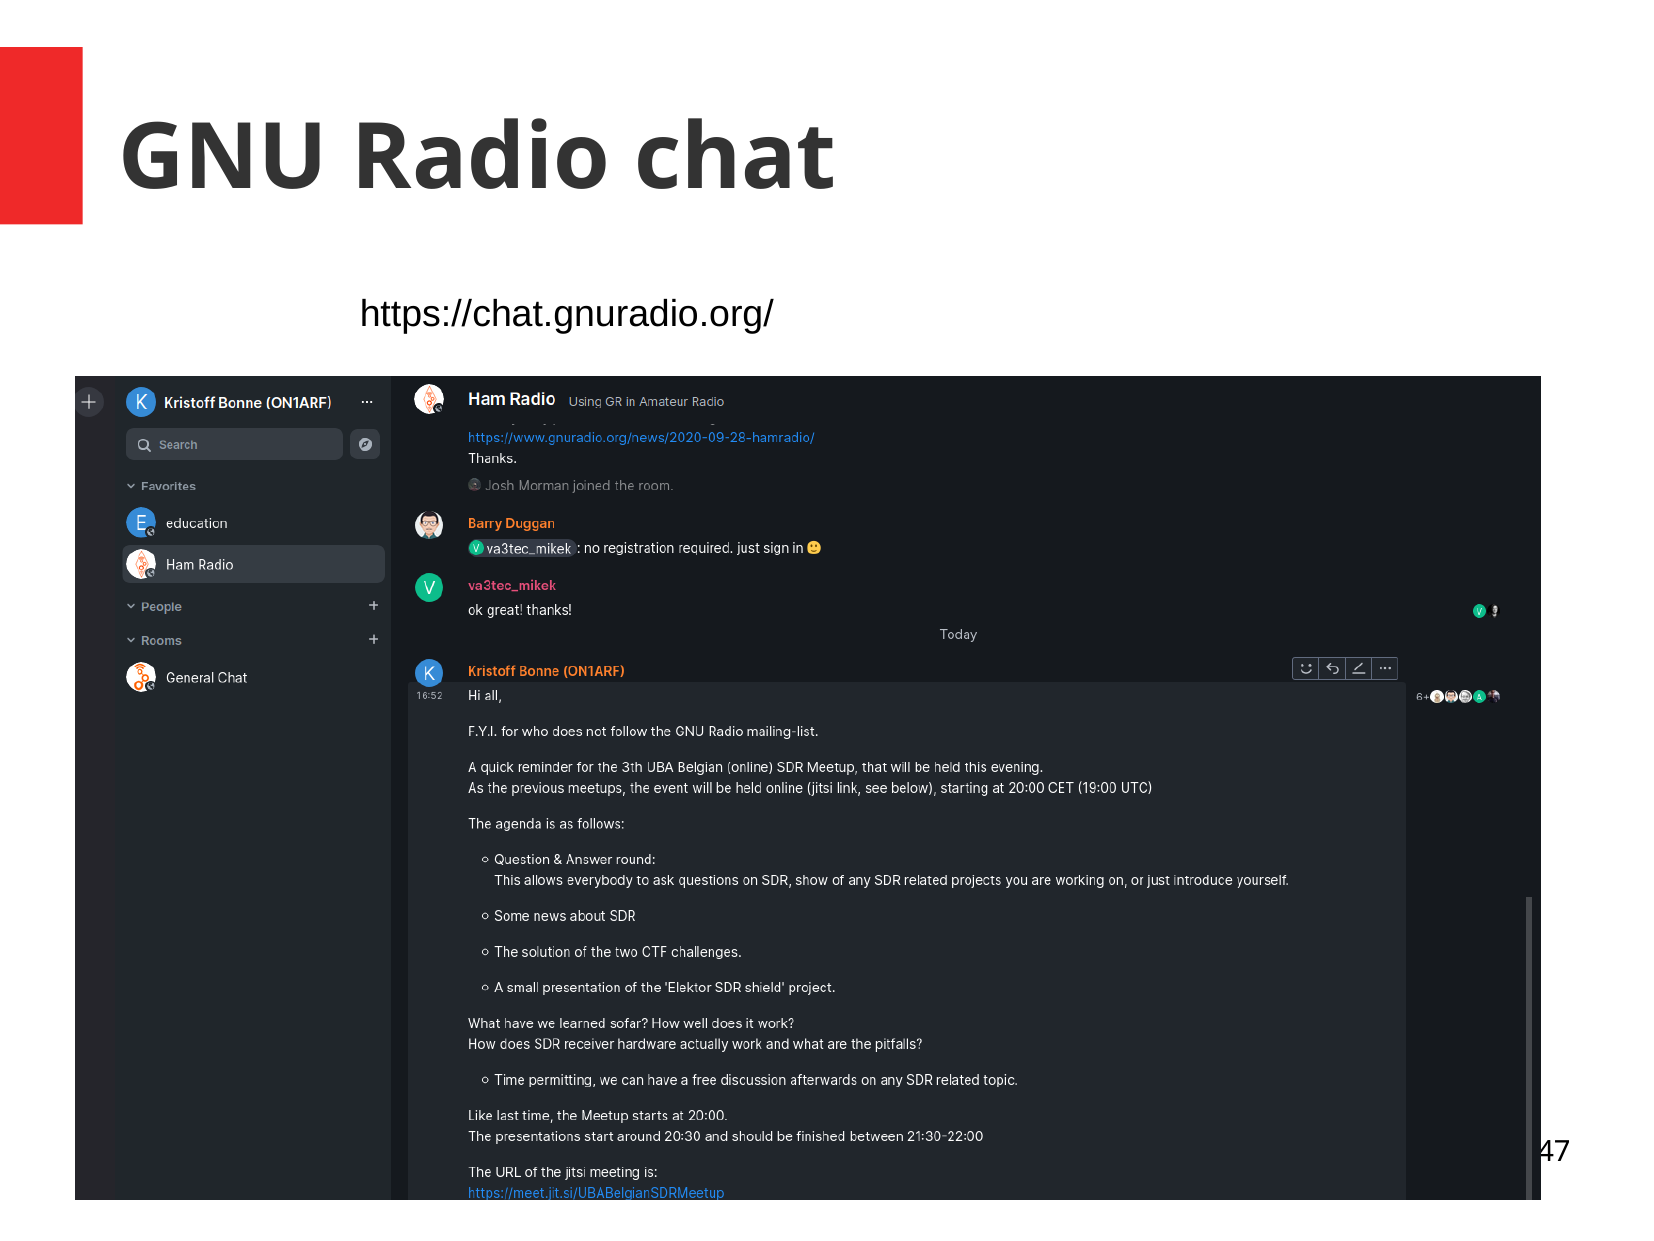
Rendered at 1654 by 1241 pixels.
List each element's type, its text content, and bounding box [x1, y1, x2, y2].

picture [75, 376, 1541, 1201]
title GNU Radio chat [118, 49, 1571, 257]
text_box https://chat.gnuradio.org/ [345, 285, 789, 342]
